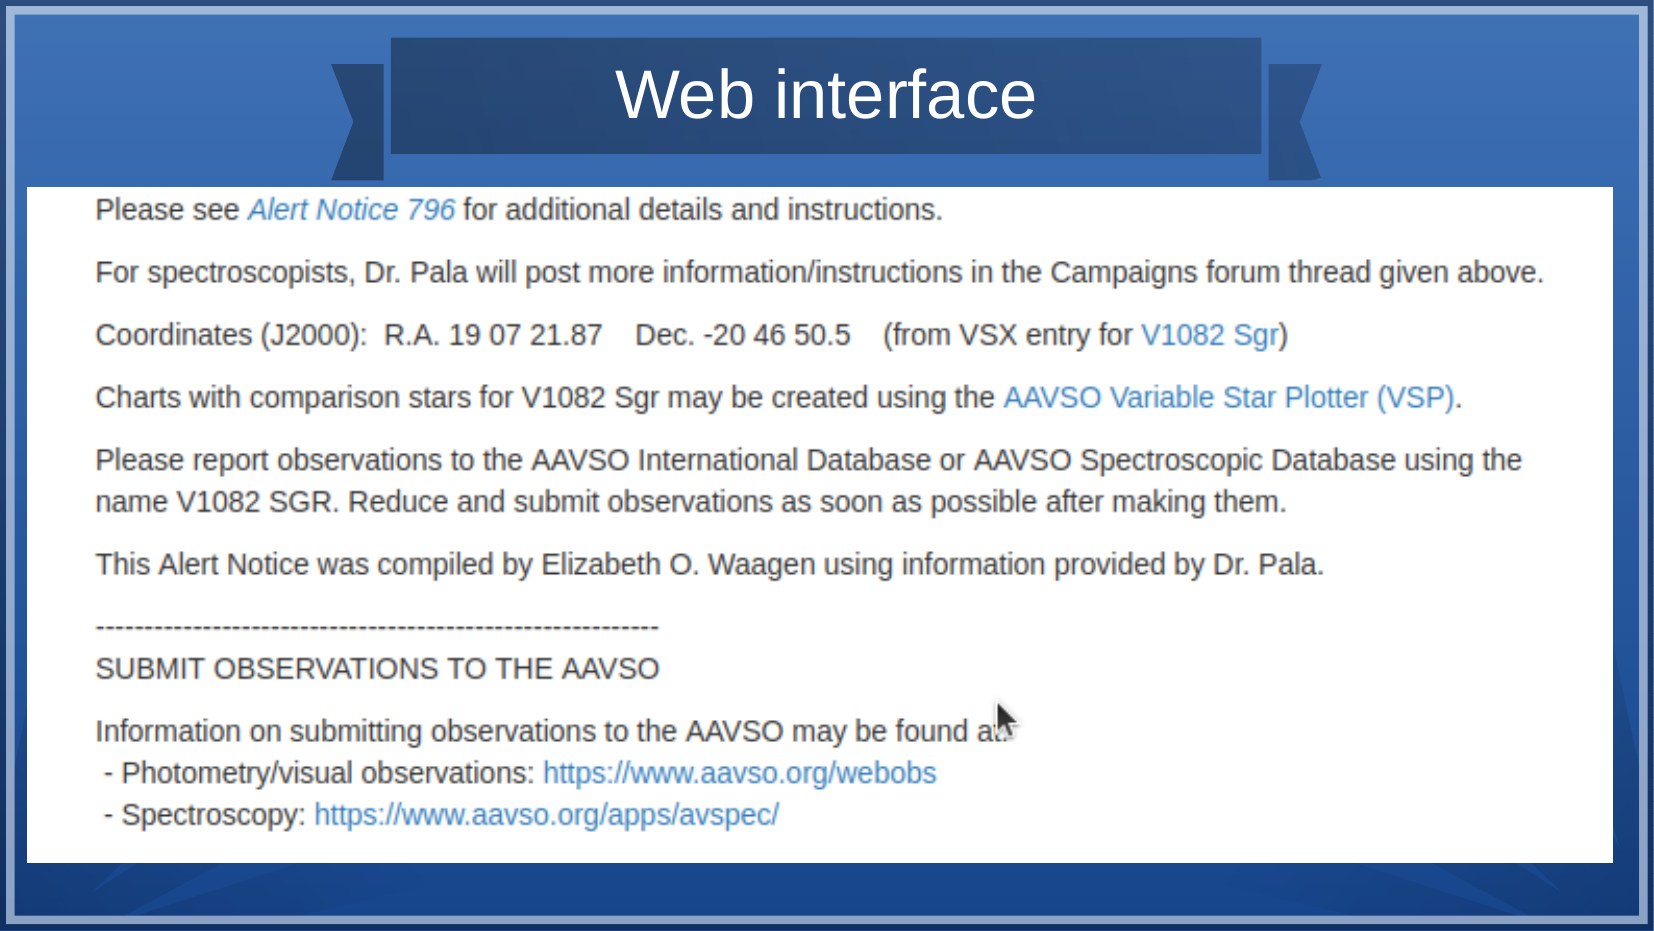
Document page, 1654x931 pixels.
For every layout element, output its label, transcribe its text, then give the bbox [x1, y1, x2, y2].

title Web interface [389, 35, 1264, 154]
picture [27, 187, 1613, 863]
